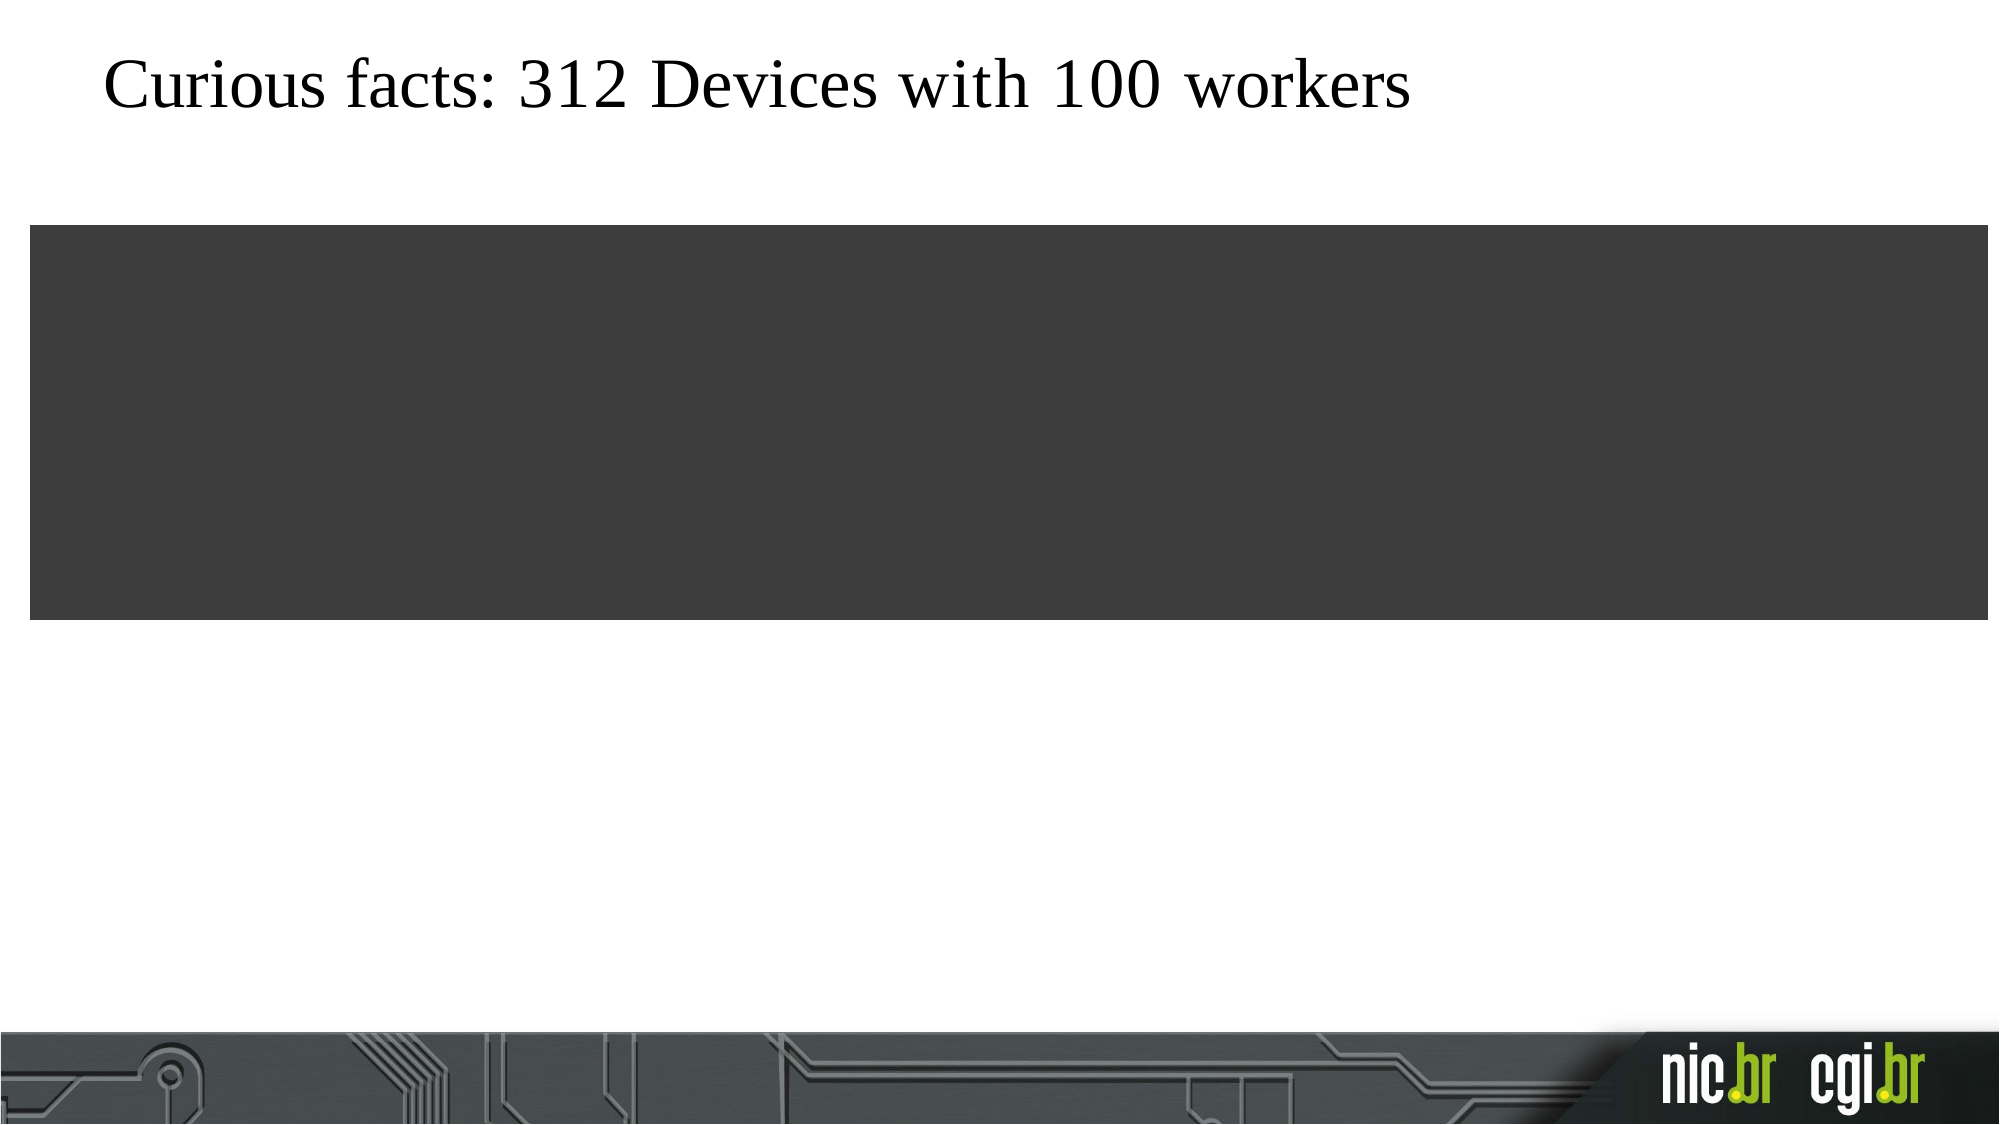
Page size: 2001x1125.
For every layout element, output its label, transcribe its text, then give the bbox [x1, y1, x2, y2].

picture [0, 0, 1999, 1124]
text_box [29, 224, 1989, 621]
title Curious facts: 312 Devices with 100 workers [78, 36, 1923, 122]
